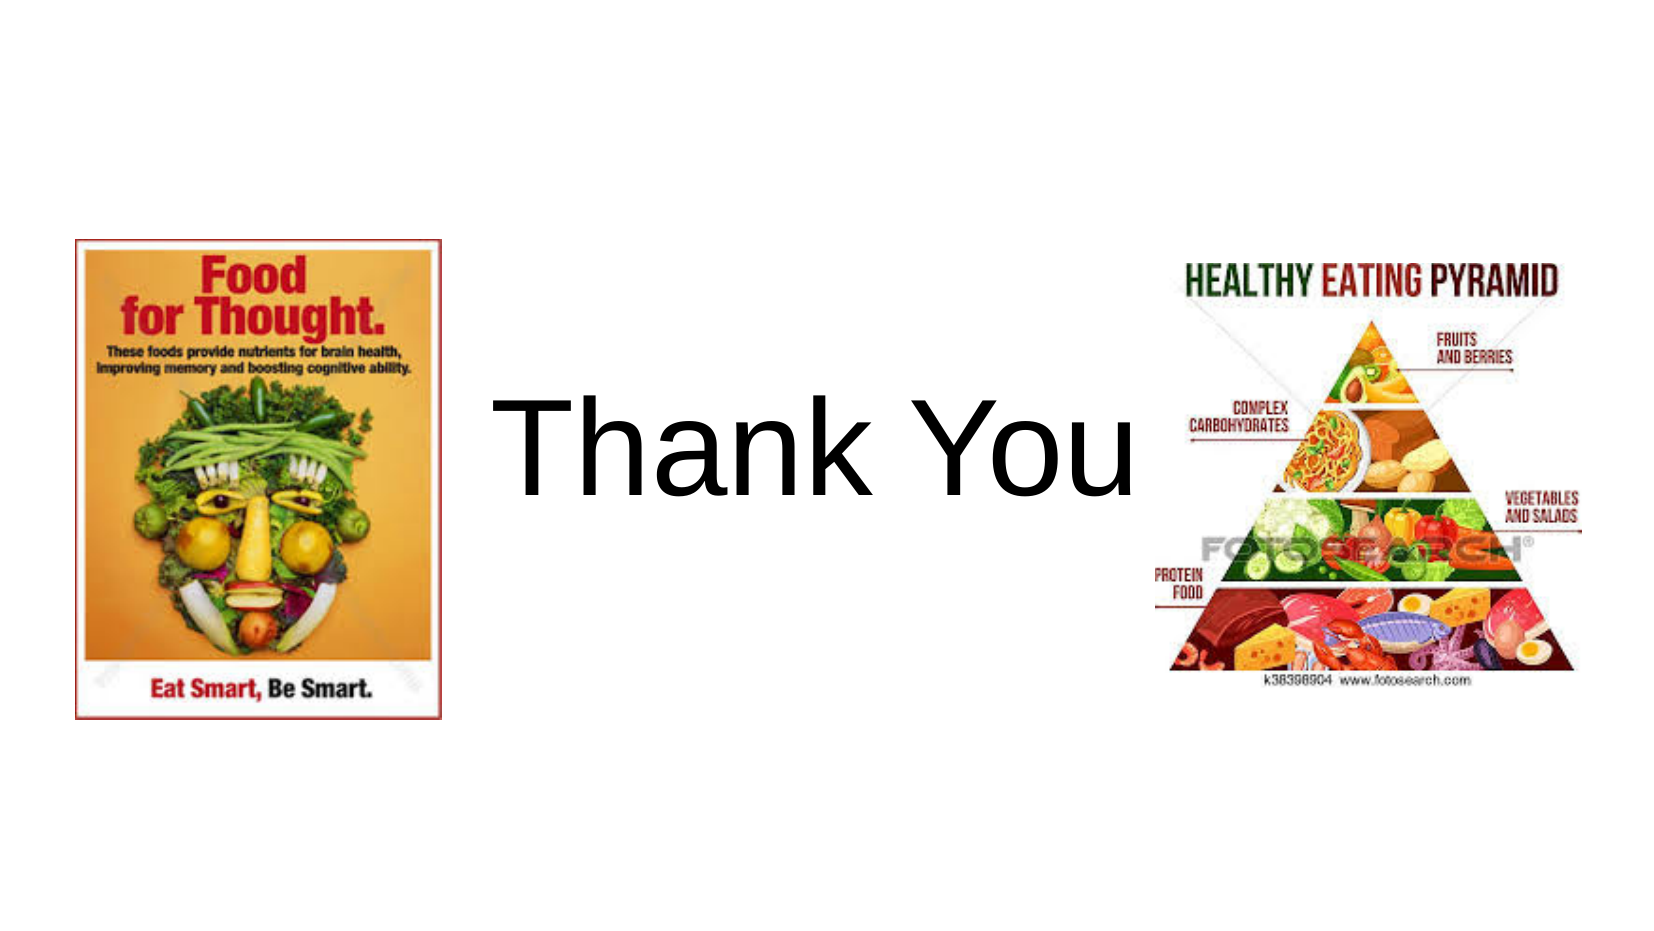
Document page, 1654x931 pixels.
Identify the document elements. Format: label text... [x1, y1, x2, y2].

picture [75, 239, 442, 721]
title Thank You [71, 369, 75, 526]
picture [1155, 263, 1582, 691]
title Thank You [442, 369, 1155, 526]
